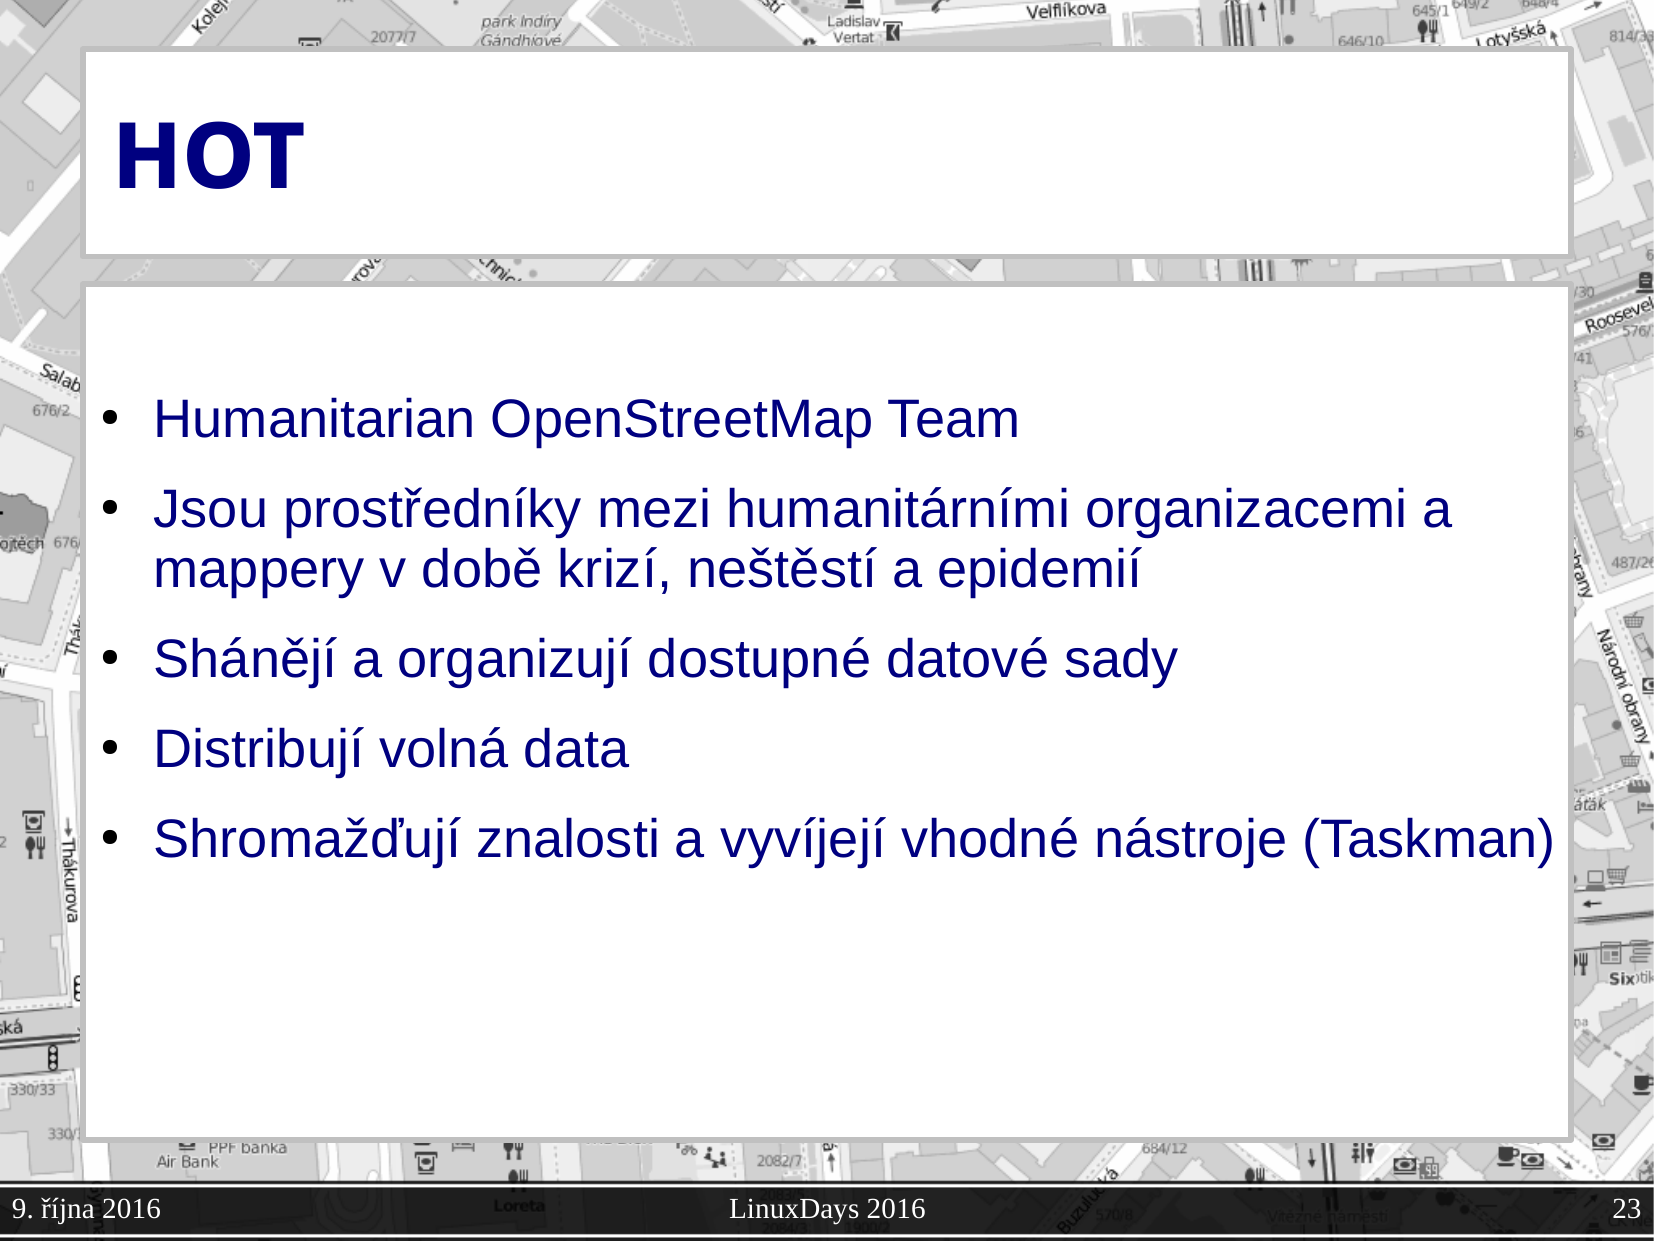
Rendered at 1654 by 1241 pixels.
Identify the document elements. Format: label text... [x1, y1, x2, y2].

picture [0, 0, 1654, 1241]
title HOT [82, 49, 1571, 257]
list Humanitarian OpenStreetMap Team Jsou prostředníky mezi humanitárními organizacemi a mappery v době krizí, neštěstí a epidemií Shánějí a organizují dostupné datové sady Distribují volná data Shromažďují znalosti a vyvíjejí vhodné nástroje (Taskman) [82, 284, 1571, 1140]
